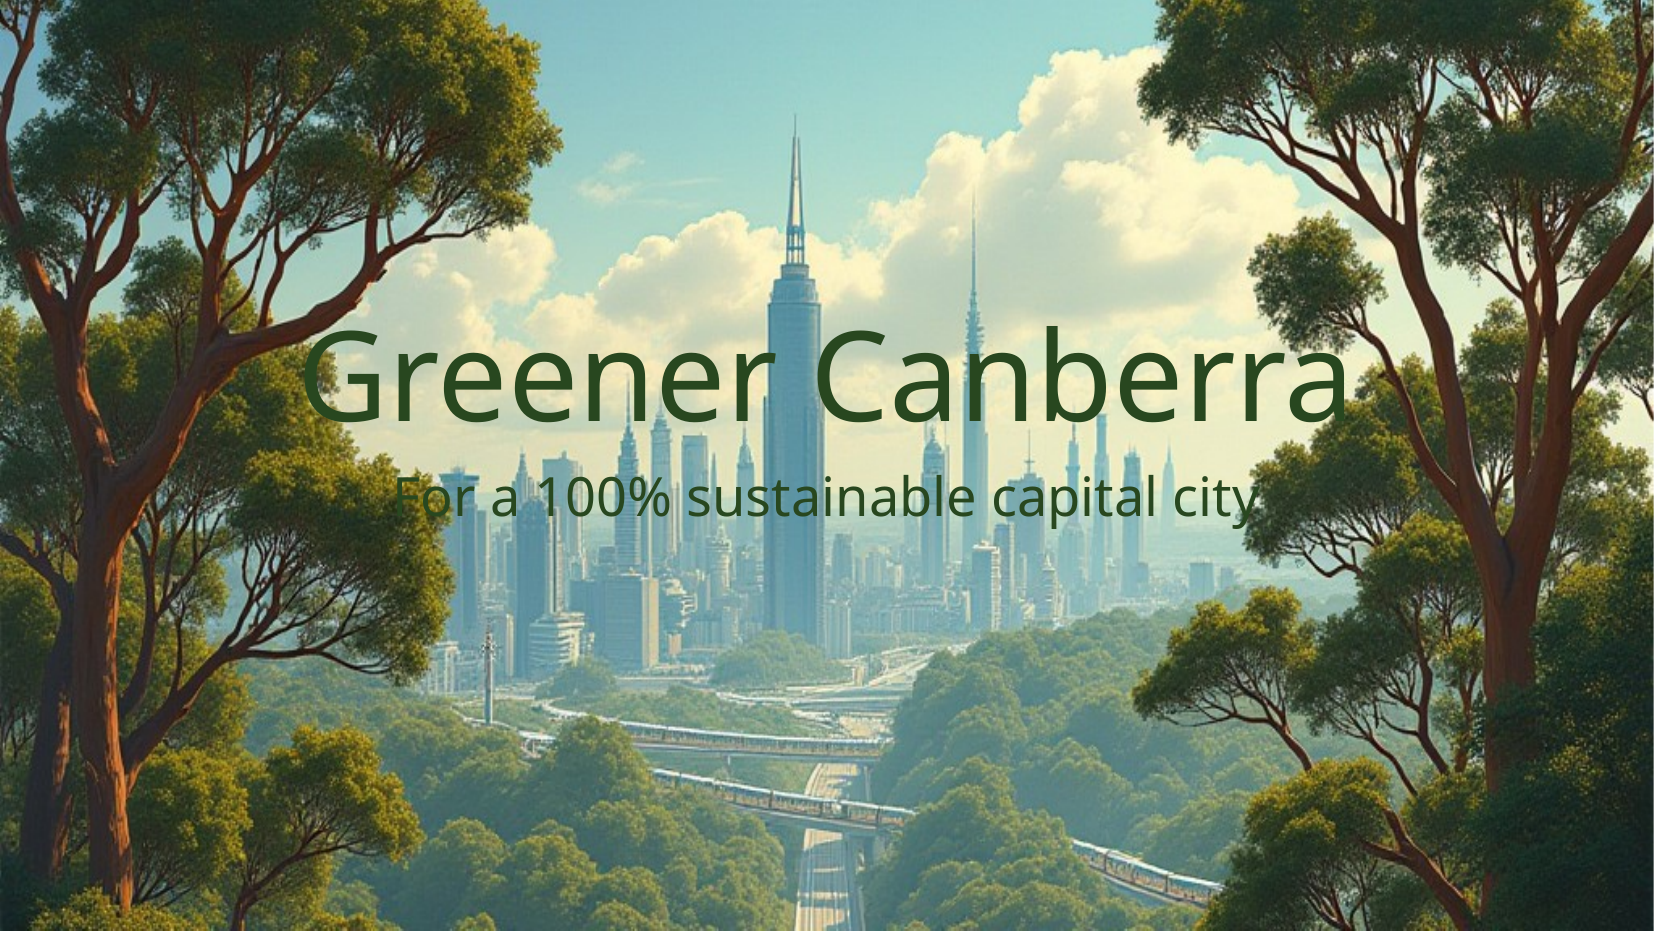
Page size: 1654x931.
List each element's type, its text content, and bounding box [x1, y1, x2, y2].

title Greener Canberra For a 100% sustainable capital city [82, 303, 1571, 517]
picture [0, 0, 1654, 931]
